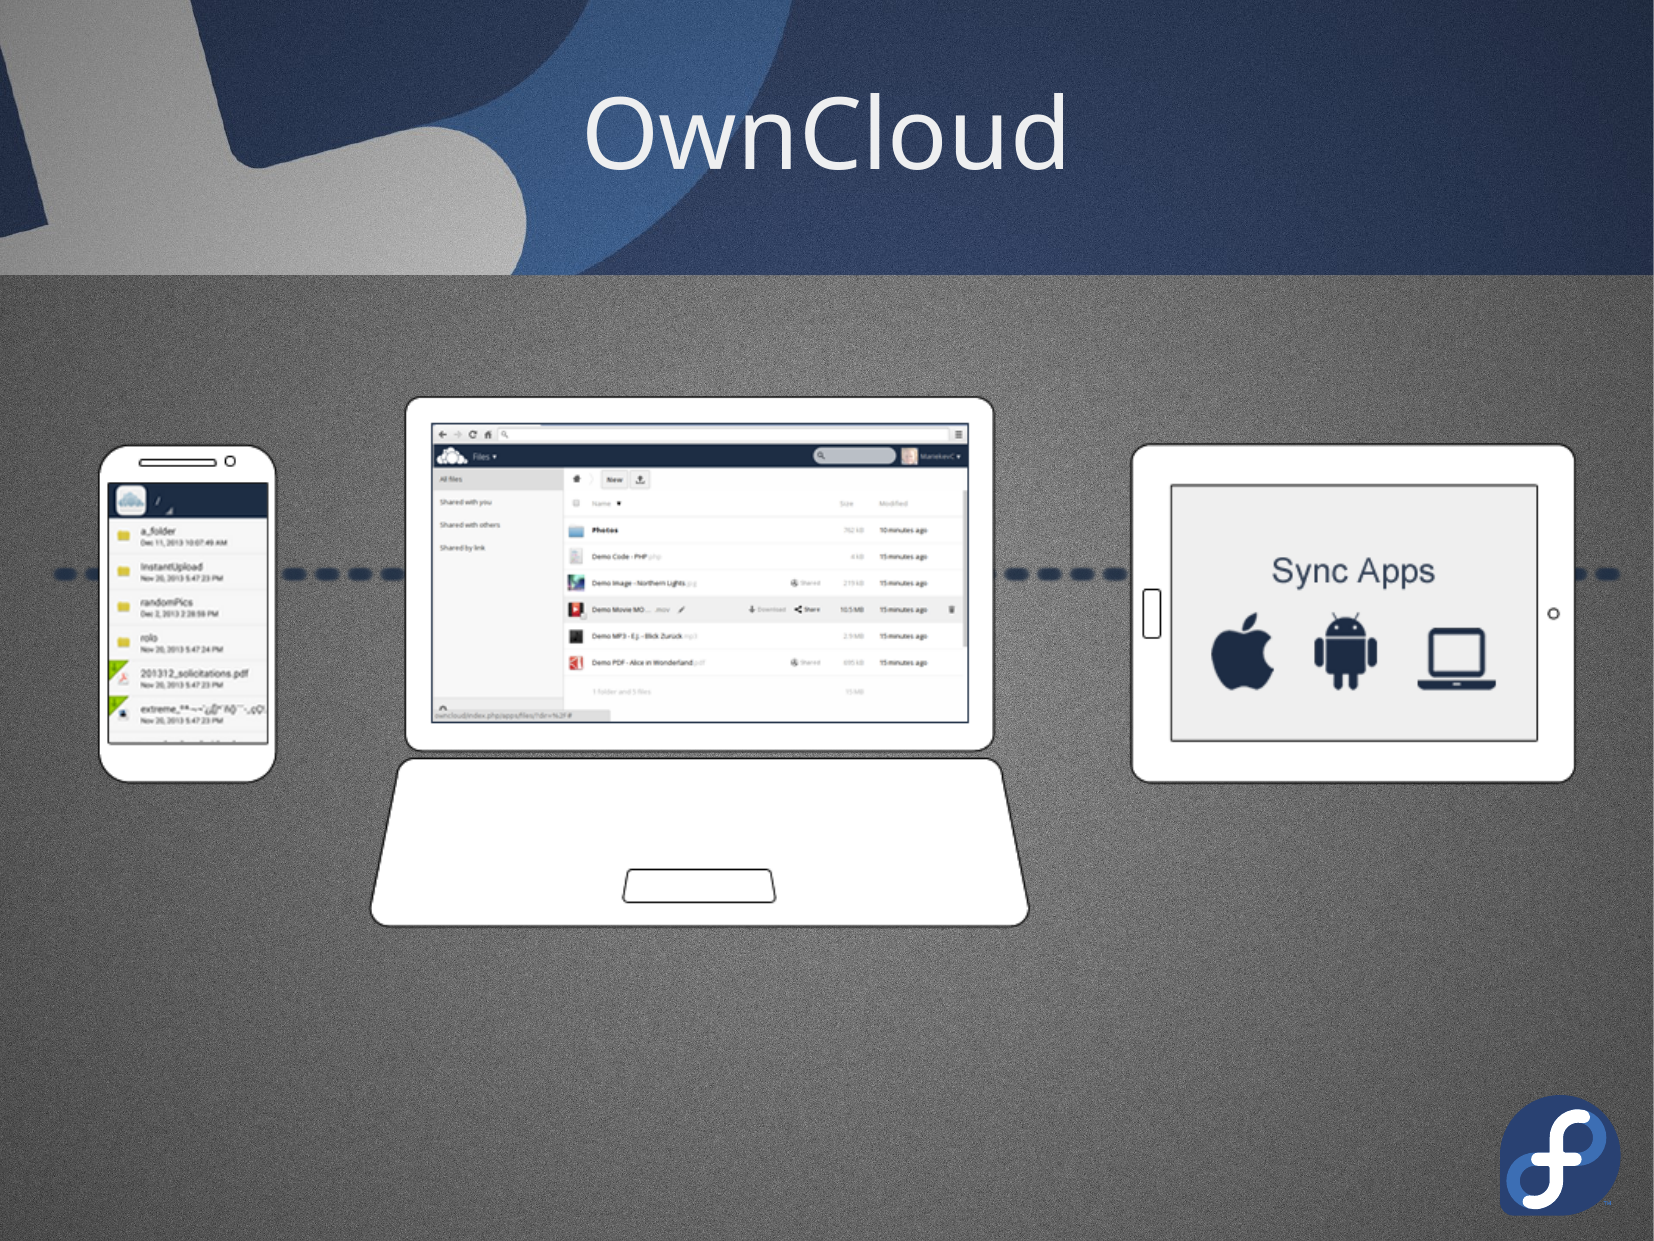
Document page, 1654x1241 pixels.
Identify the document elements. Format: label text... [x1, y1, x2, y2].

text_box OwnCloud [88, 29, 1565, 237]
picture [0, 0, 1654, 1241]
